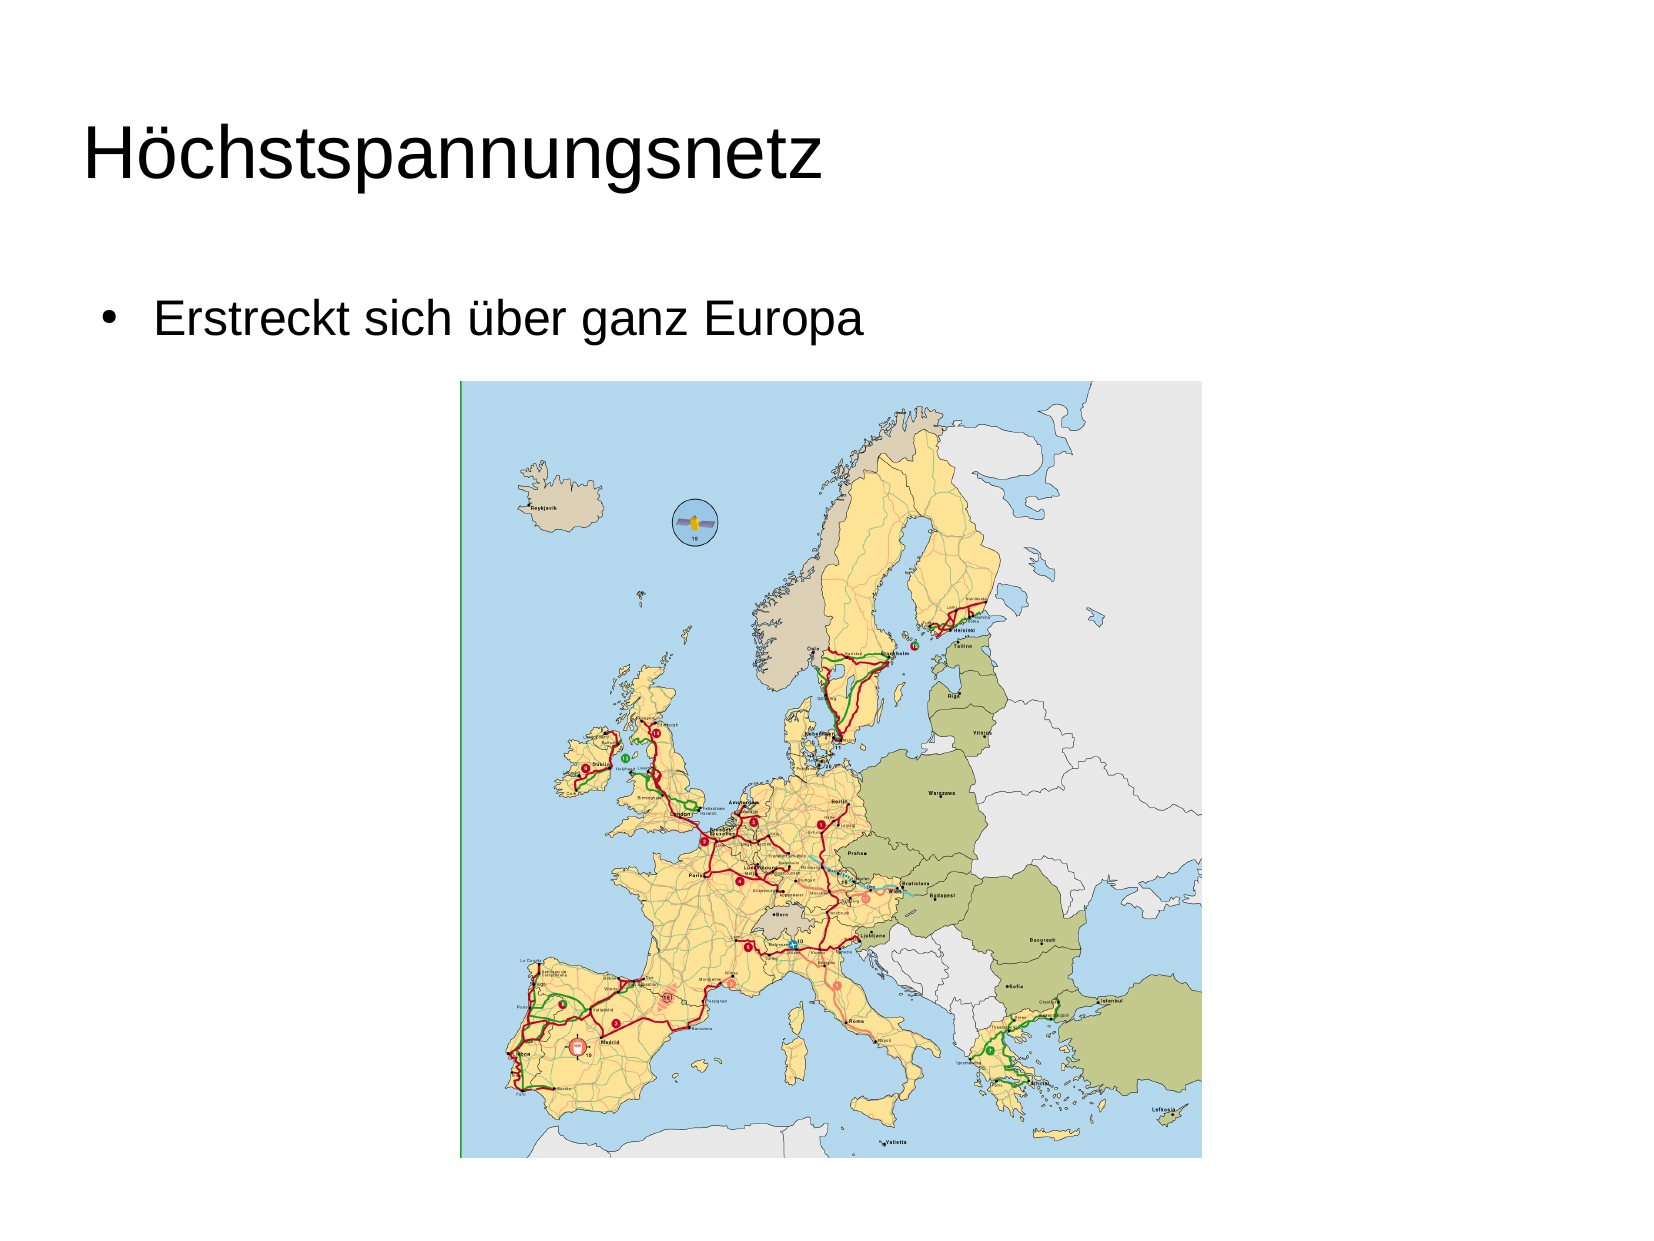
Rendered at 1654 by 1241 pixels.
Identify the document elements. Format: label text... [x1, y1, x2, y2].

list Erstreckt sich über ganz Europa [82, 290, 1571, 1109]
picture [460, 381, 1202, 1158]
title Höchstspannungsnetz [82, 49, 1571, 257]
